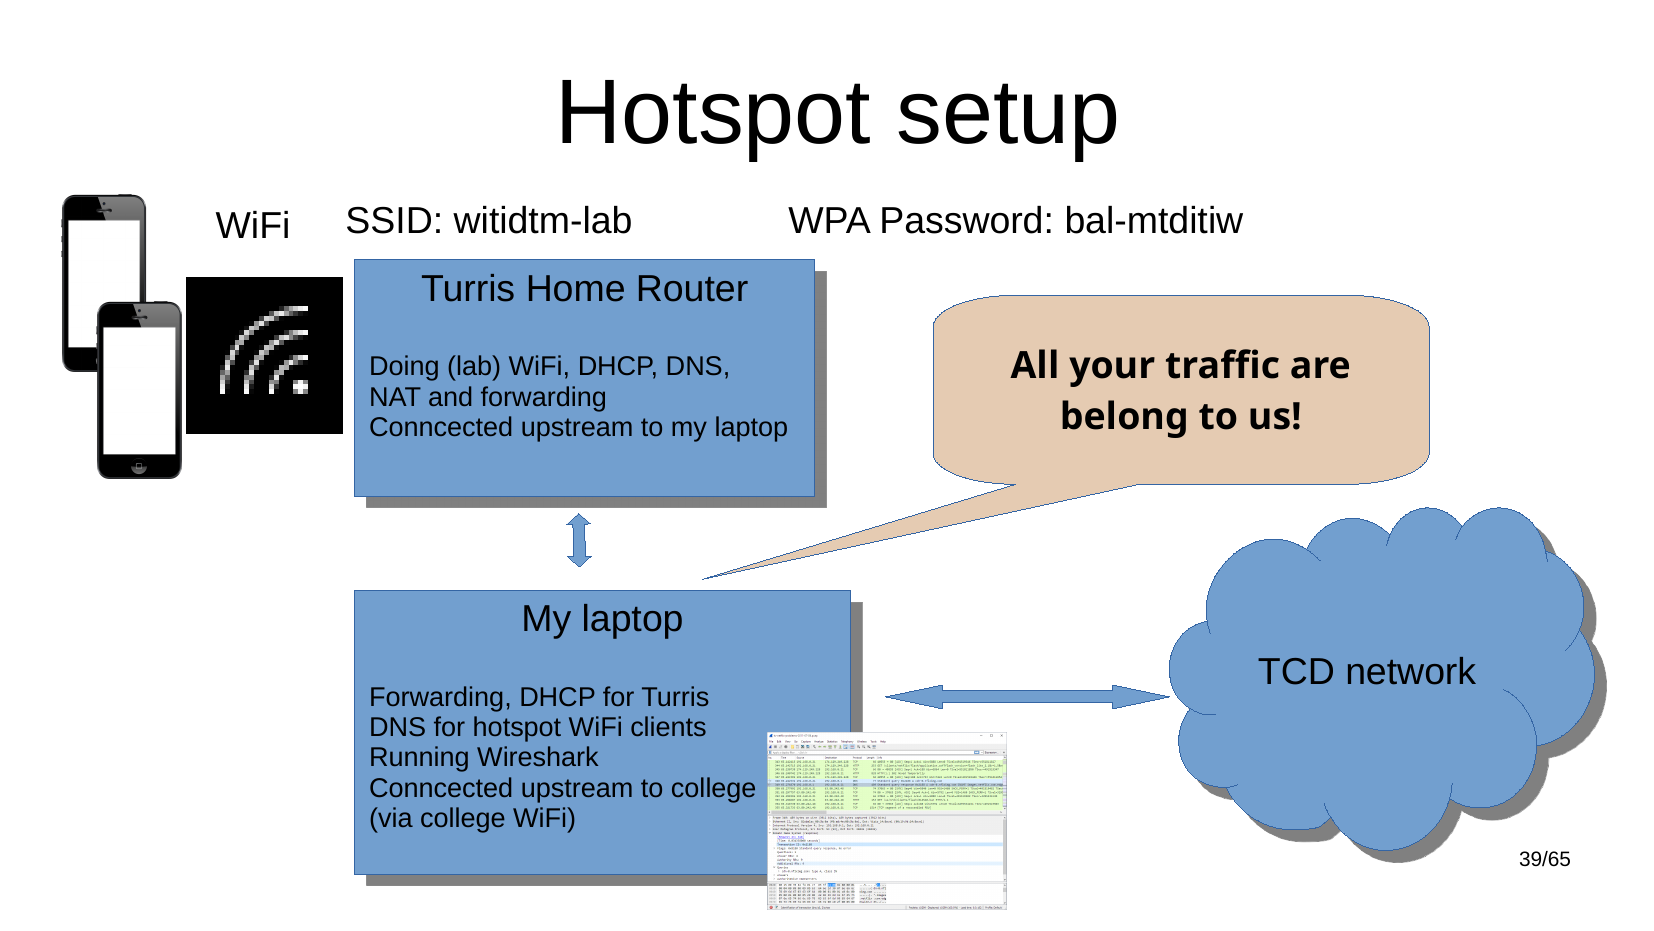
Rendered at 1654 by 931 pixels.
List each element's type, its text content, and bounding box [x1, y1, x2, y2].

text_box [885, 685, 1170, 709]
picture [186, 277, 343, 434]
text_box TCD network [1169, 507, 1595, 851]
text_box [566, 513, 592, 567]
text_box All your traffic are belong to us! [702, 295, 1430, 580]
picture [767, 732, 1007, 910]
title Hotspot setup [94, 33, 1583, 189]
text_box Turris Home Router Doing (lab) WiFi, DHCP, DNS, NAT and forwarding Conncected upstream to my laptop [354, 259, 815, 497]
picture [59, 194, 184, 479]
text_box My laptop Forwarding, DHCP for Turris DNS for hotspot WiFi clients Running Wireshark Conncected upstream to college (via college WiFi) [354, 590, 851, 875]
text_box SSID: witidtm-lab WPA Password: bal-mtditiw [330, 192, 1571, 250]
text_box WiFi [200, 197, 308, 254]
